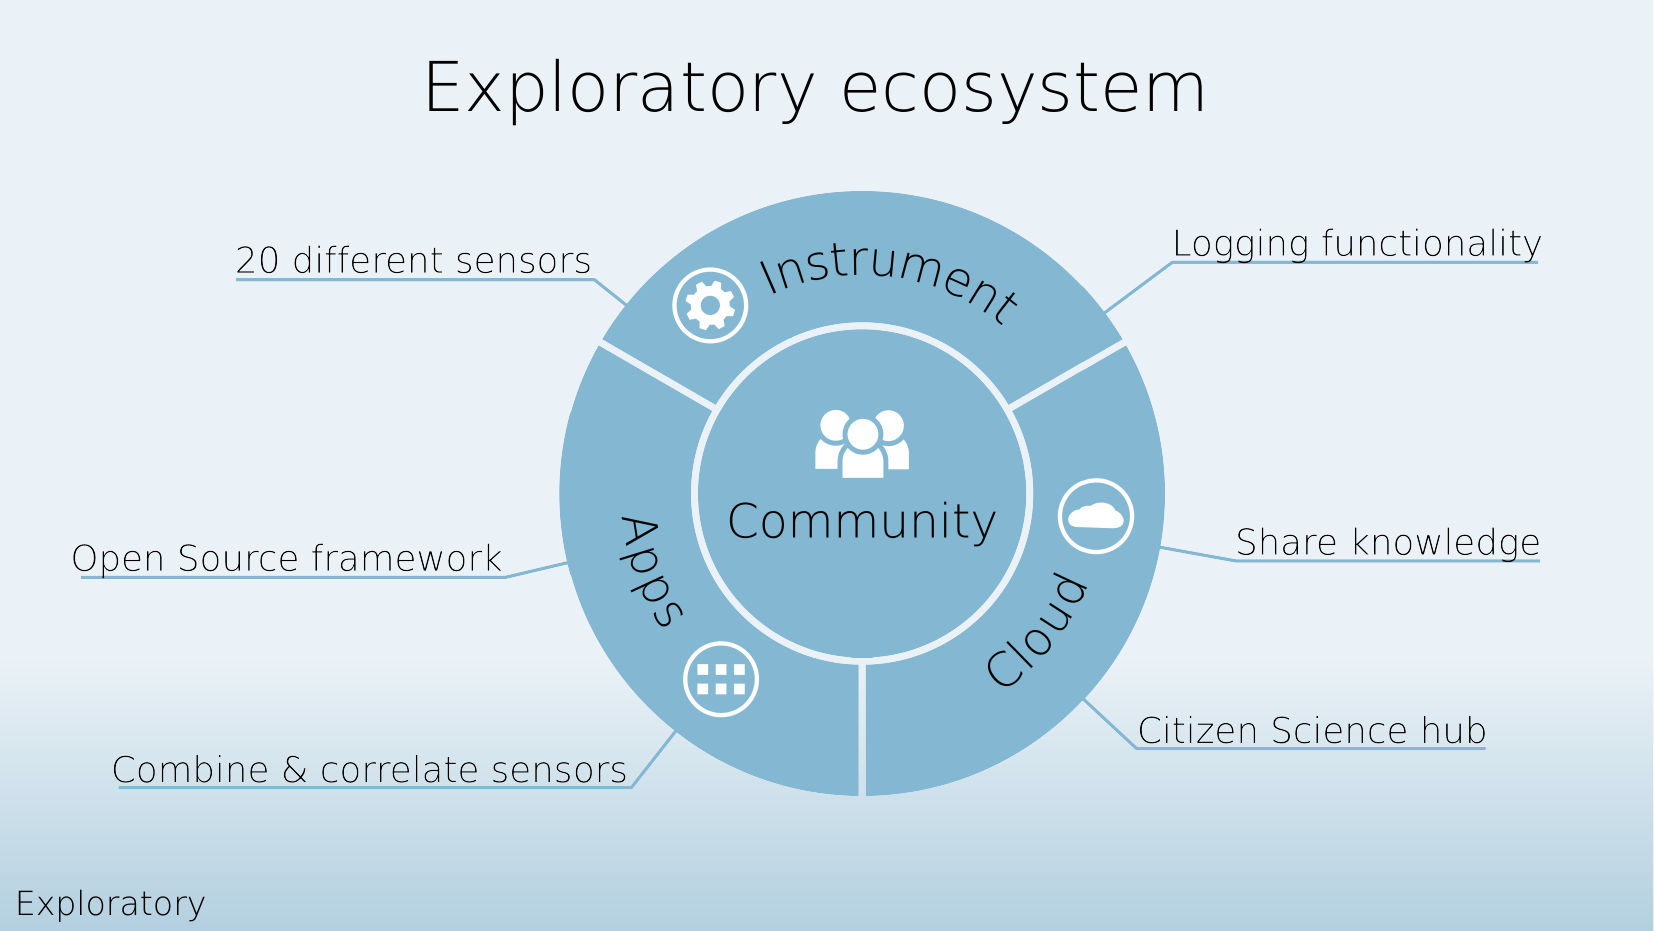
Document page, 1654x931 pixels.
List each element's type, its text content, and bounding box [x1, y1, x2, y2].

picture [58, 177, 1595, 808]
title Exploratory ecosystem [82, 37, 1571, 177]
